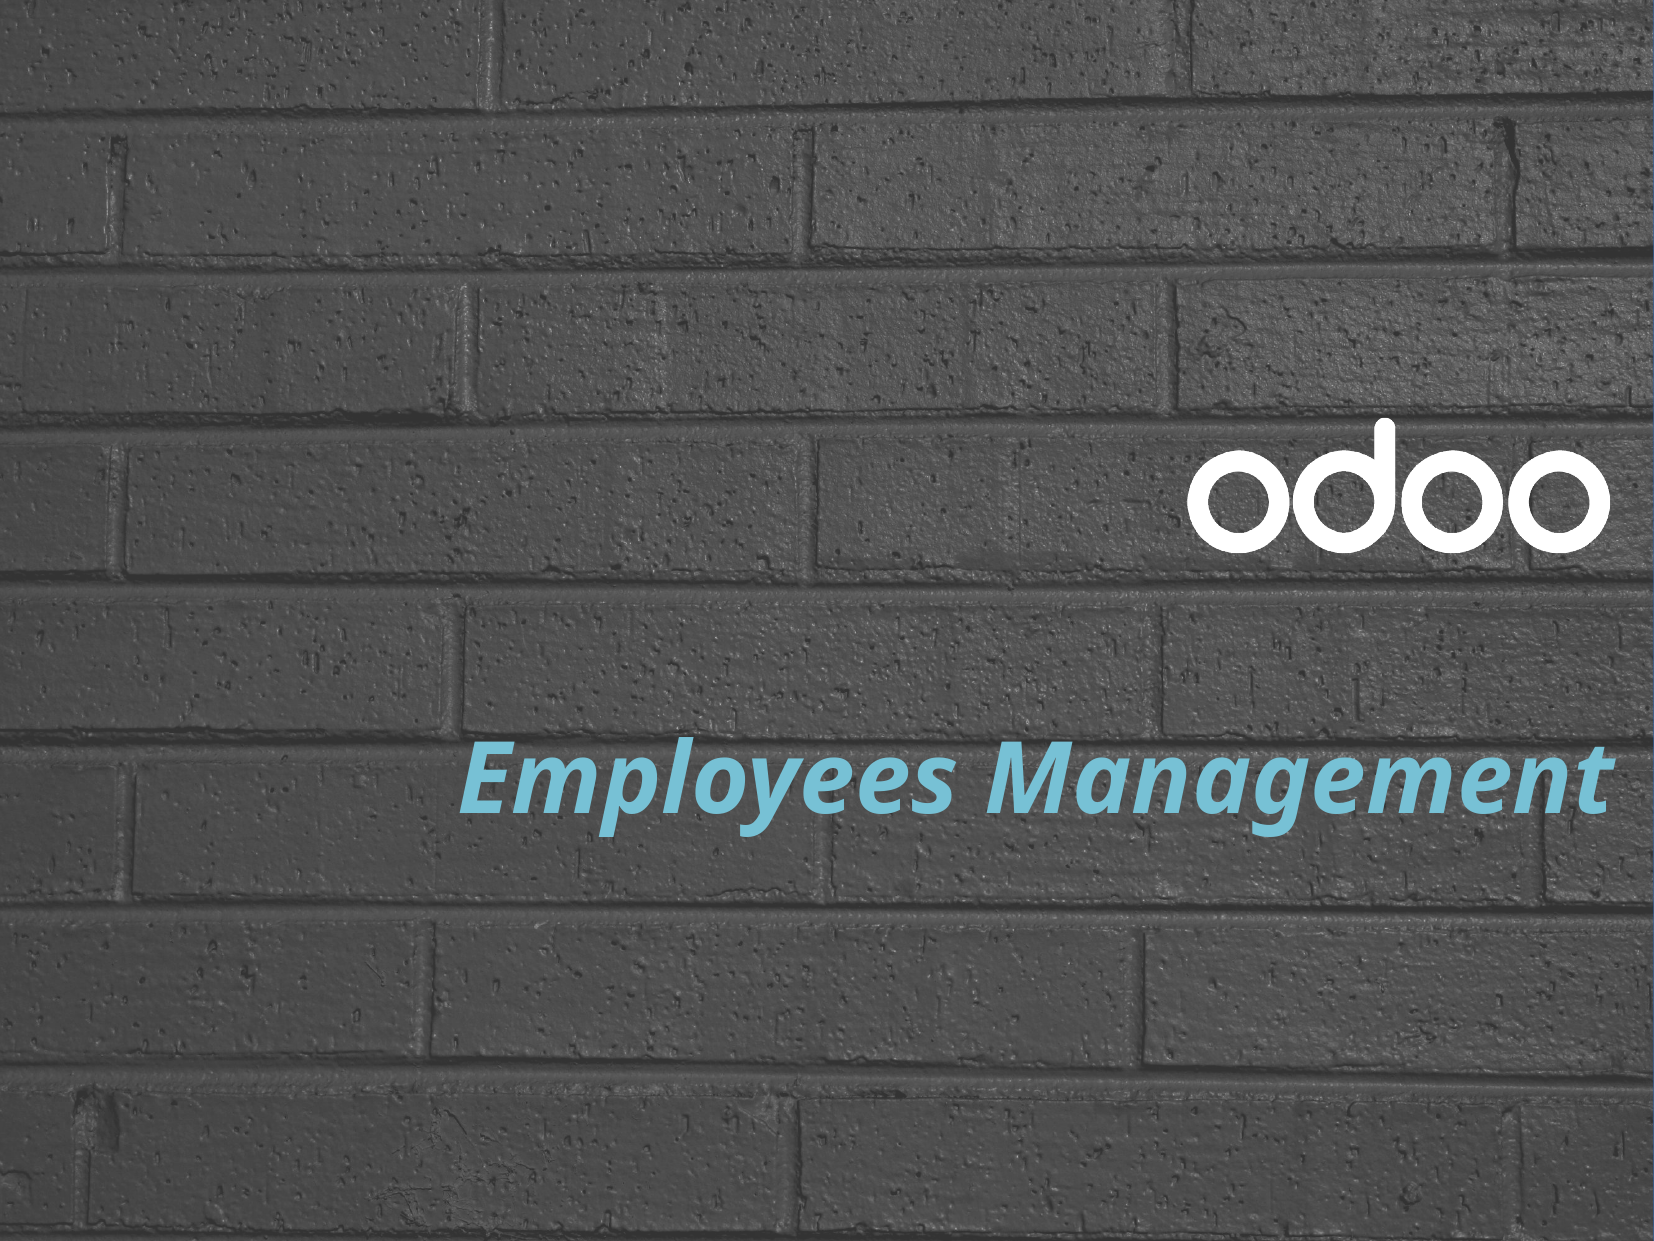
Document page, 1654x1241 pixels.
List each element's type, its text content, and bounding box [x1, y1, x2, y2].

picture [0, 0, 1654, 1241]
text_box Employees Management [35, 562, 1630, 845]
